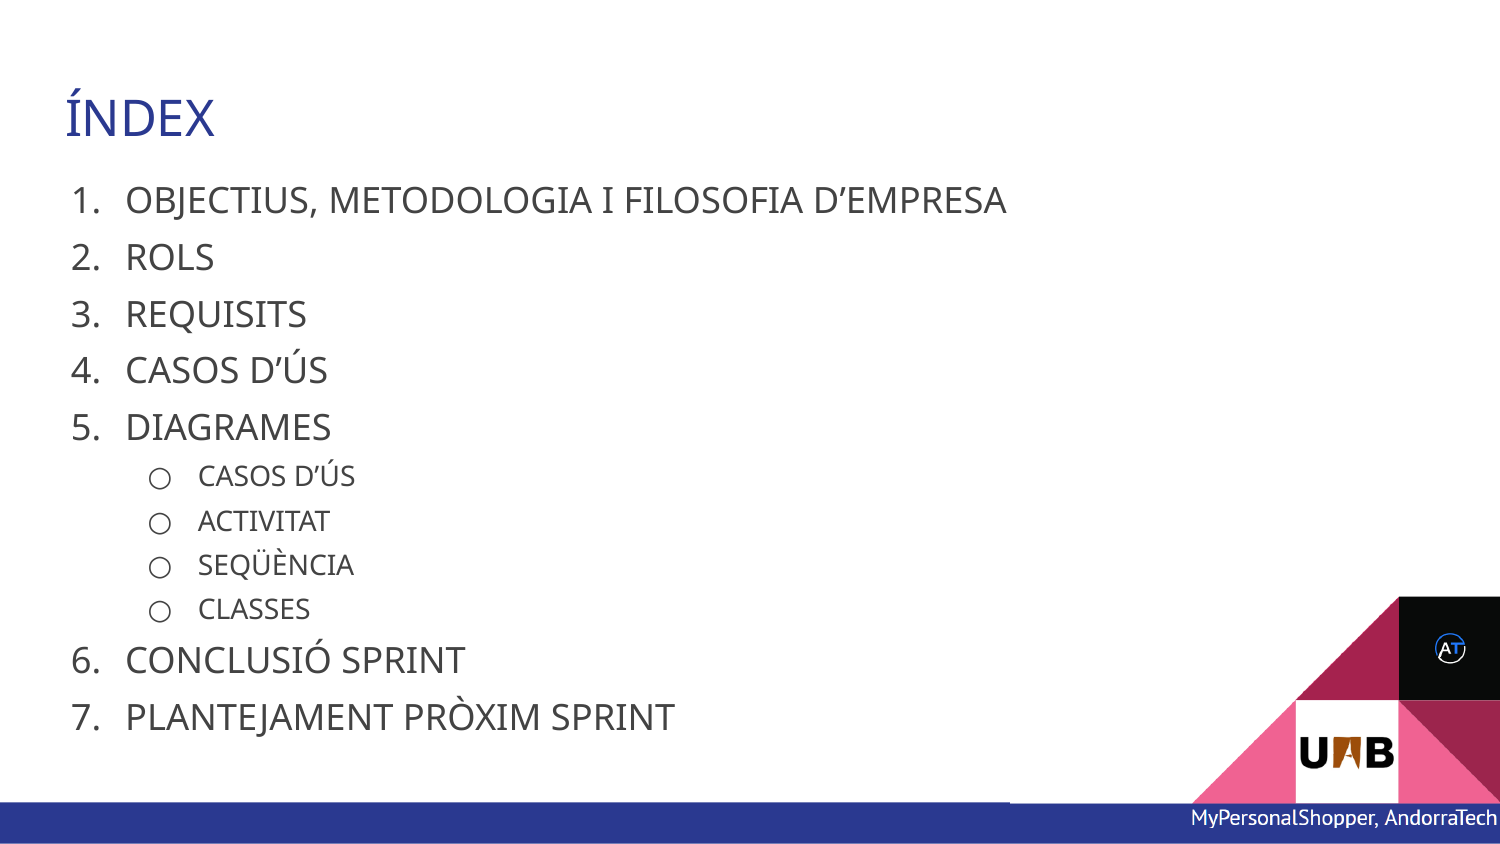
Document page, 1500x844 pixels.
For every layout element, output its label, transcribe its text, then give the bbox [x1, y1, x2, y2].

title ÍNDEX [49, 67, 1456, 167]
list OBJECTIUS, METODOLOGIA I FILOSOFIA D’EMPRESA ROLS REQUISITS CASOS D’ÚS DIAGRAMES CASOS D’ÚS ACTIVITAT SEQÜÈNCIA CLASSES CONCLUSIÓ SPRINT PLANTEJAMENT PRÒXIM SPRINT [37, 152, 1024, 782]
picture [1010, 415, 1500, 828]
